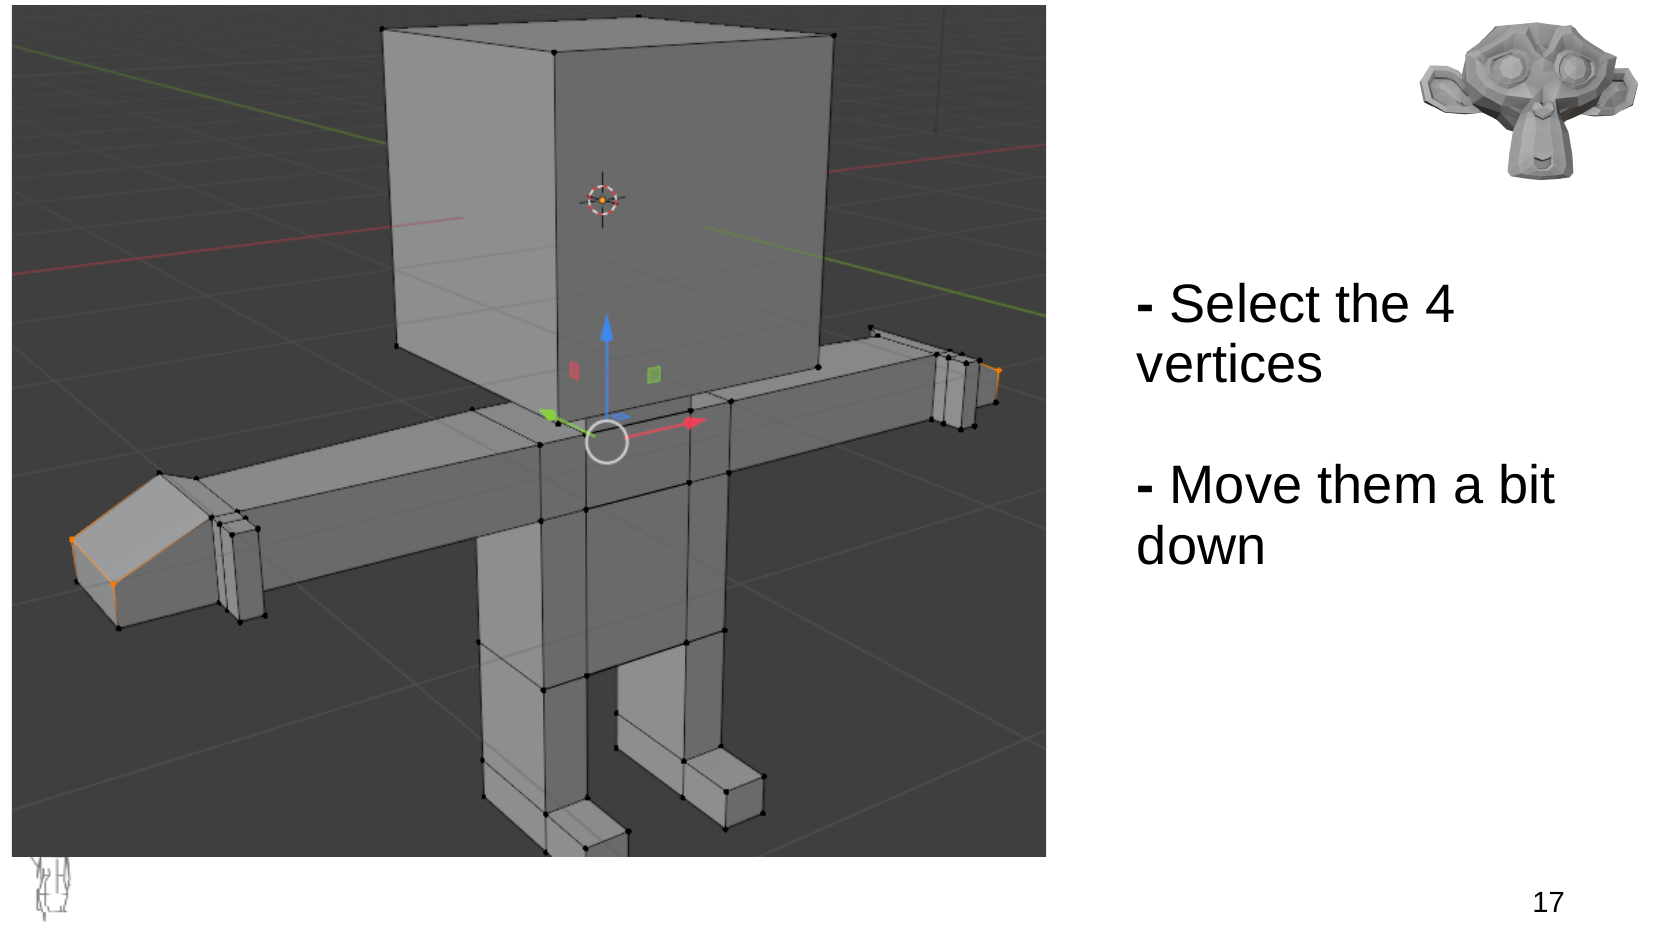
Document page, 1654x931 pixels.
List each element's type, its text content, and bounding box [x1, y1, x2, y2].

text_box - Select the 4 vertices - Move them a bit down [1122, 265, 1654, 886]
picture [11, 5, 1047, 857]
picture [1411, 11, 1645, 189]
